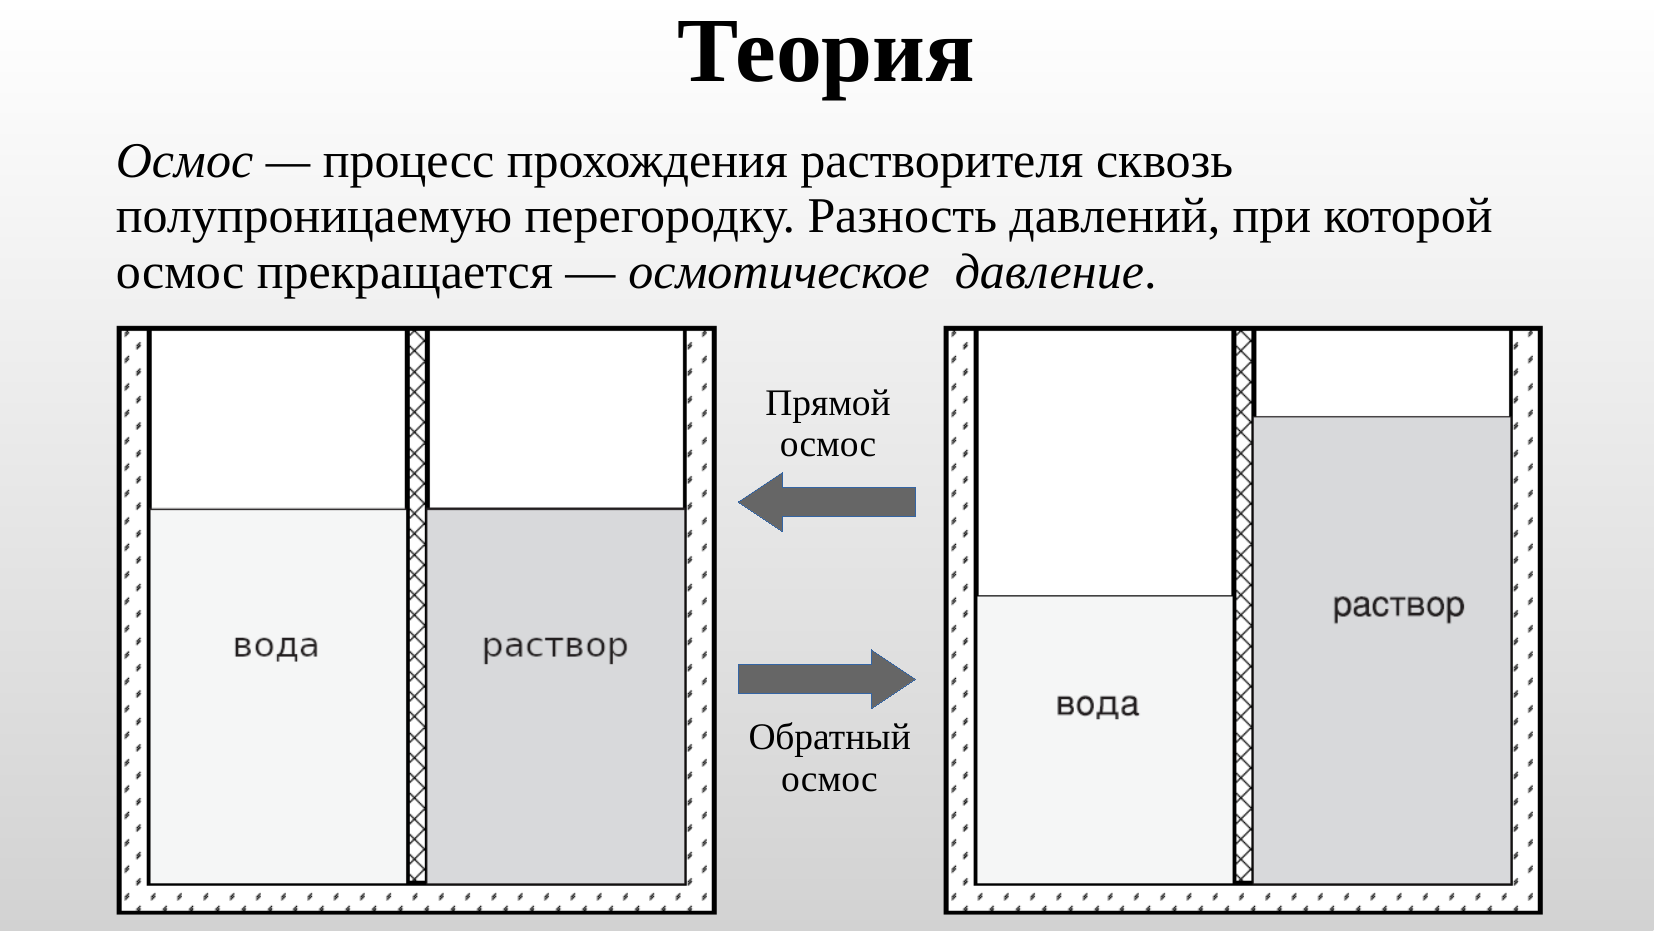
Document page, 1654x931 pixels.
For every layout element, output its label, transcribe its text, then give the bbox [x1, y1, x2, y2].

text_box Осмос — процесс прохождения растворителя сквозь полупроницаемую перегородку. Разность давлений, при которой осмос прекращается — осмотическое давление. [88, 125, 1625, 307]
title Теория [82, 0, 1571, 205]
text_box [738, 473, 916, 532]
picture [915, 306, 1568, 931]
text_box Прямой осмос [711, 374, 945, 473]
text_box [738, 649, 915, 708]
picture [88, 306, 742, 931]
text_box Обратный осмос [711, 708, 948, 807]
